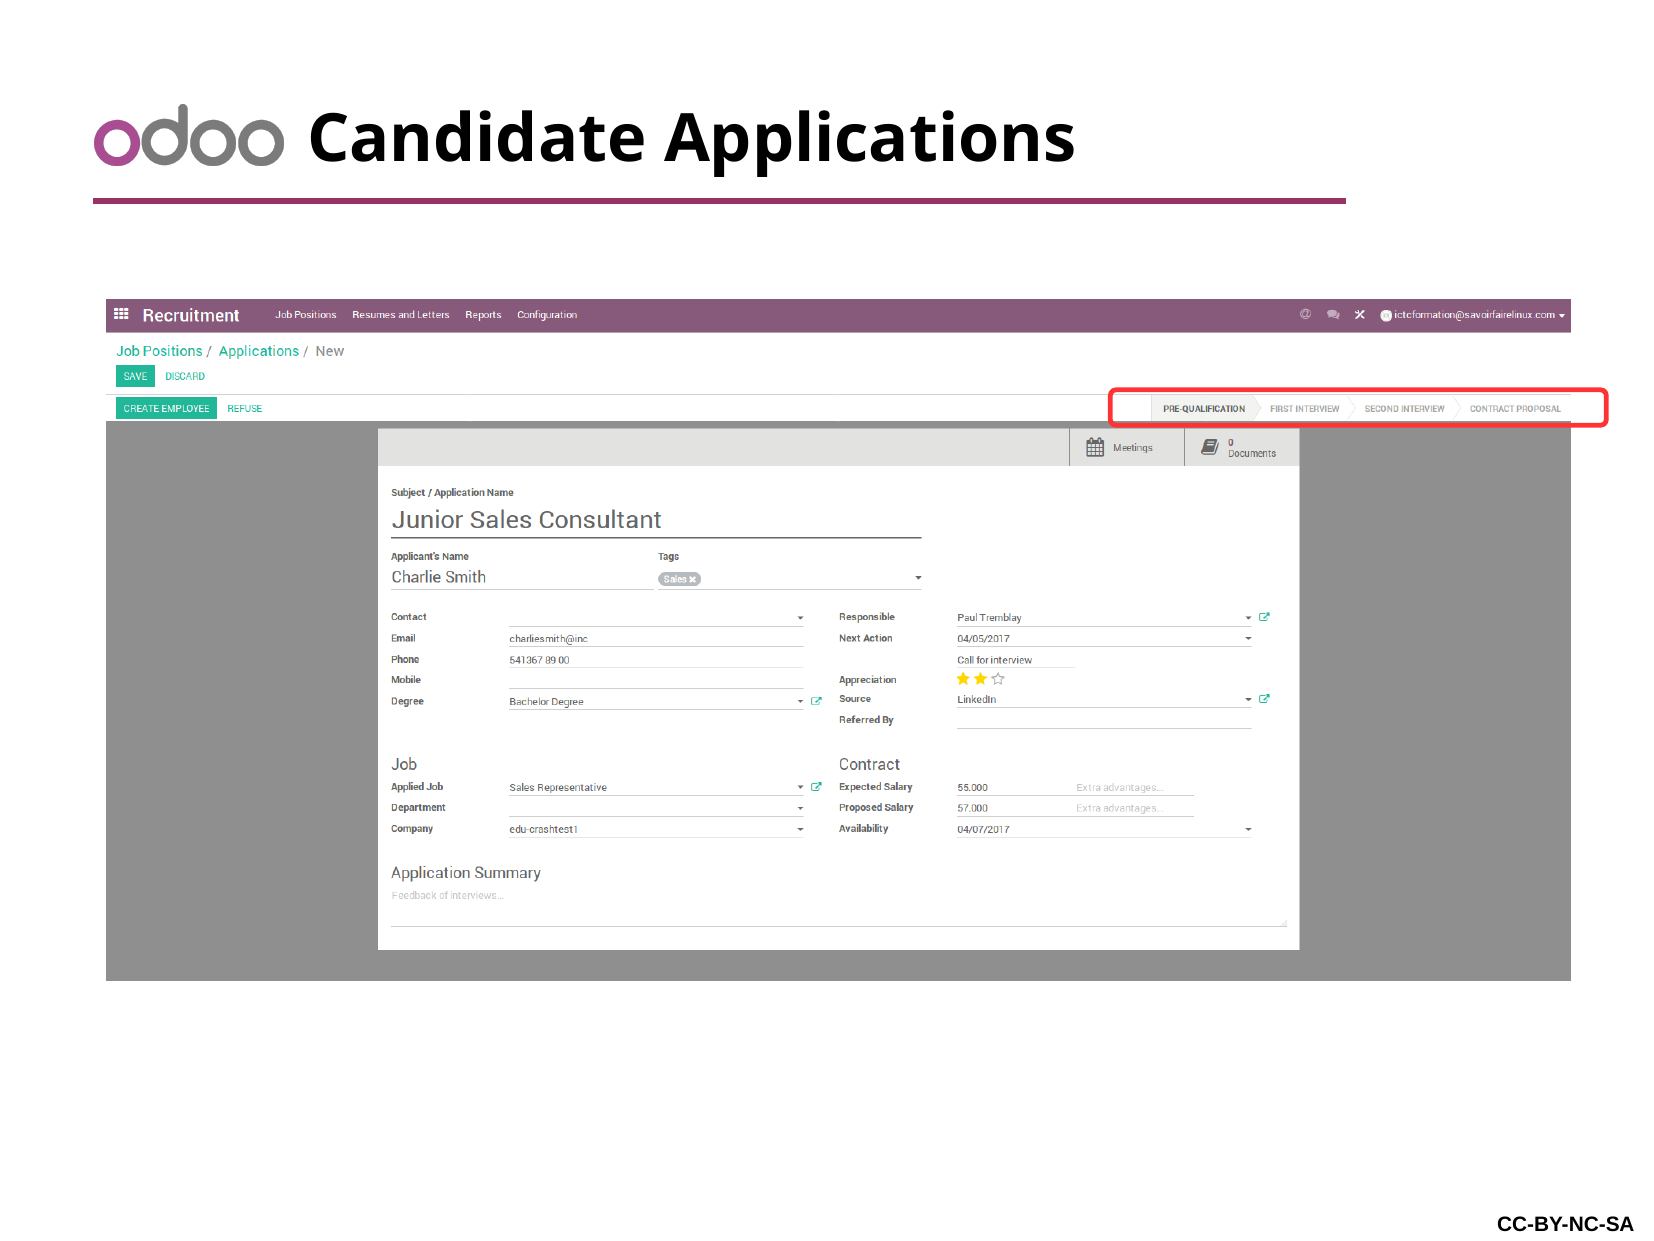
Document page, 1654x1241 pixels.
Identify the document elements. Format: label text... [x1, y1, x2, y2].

picture [106, 299, 1571, 981]
text_box [1110, 389, 1607, 426]
picture [94, 104, 284, 166]
text_box CC-BY-NC-SA [1482, 1204, 1654, 1241]
title Candidate Applications [307, 31, 1570, 239]
